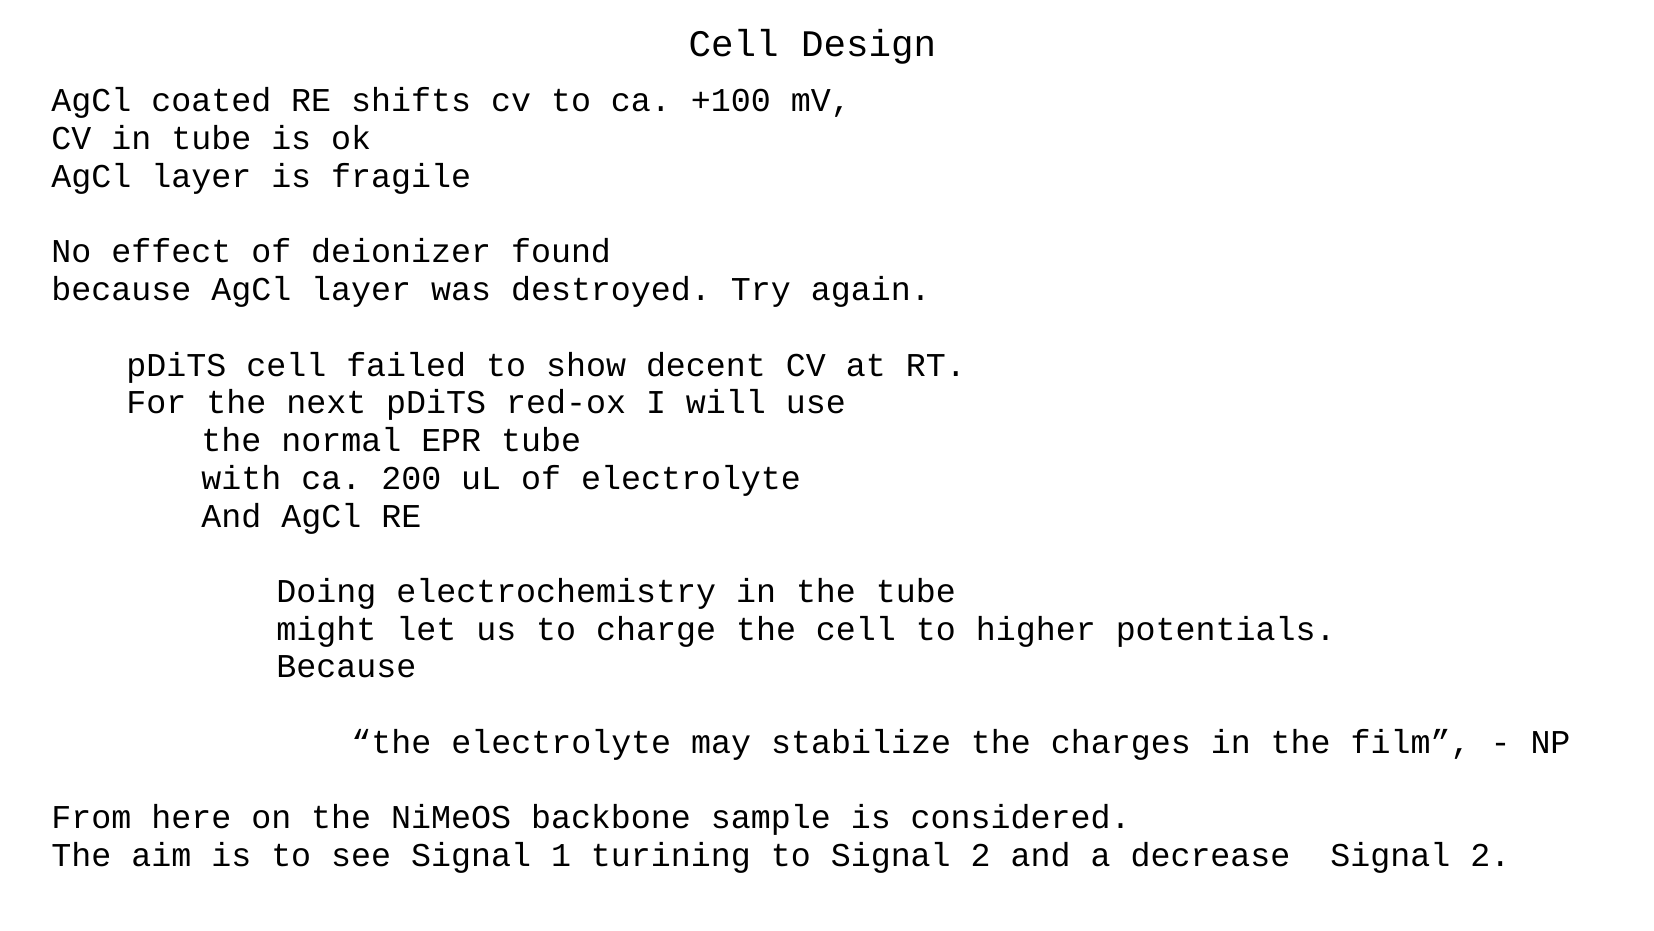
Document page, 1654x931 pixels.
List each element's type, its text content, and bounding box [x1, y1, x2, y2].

text_box Cell Design [673, 17, 976, 76]
text_box AgCl coated RE shifts cv to ca. +100 mV, CV in tube is ok AgCl layer is fragile No effect of deionizer found because AgCl layer was destroyed. Try again. pDiTS cell failed to show decent CV at RT. For the next pDiTS red-ox I will use the normal EPR tube with ca. 200 uL of electrolyte And AgCl RE Doing electrochemistry in the tube might let us to charge the cell to higher potentials. Because “the electrolyte may stabilize the charges in the film”, - NP From here on the NiMeOS backbone sample is considered. The aim is to see Signal 1 turining to Signal 2 and a decrease Signal 2. [36, 76, 1587, 885]
